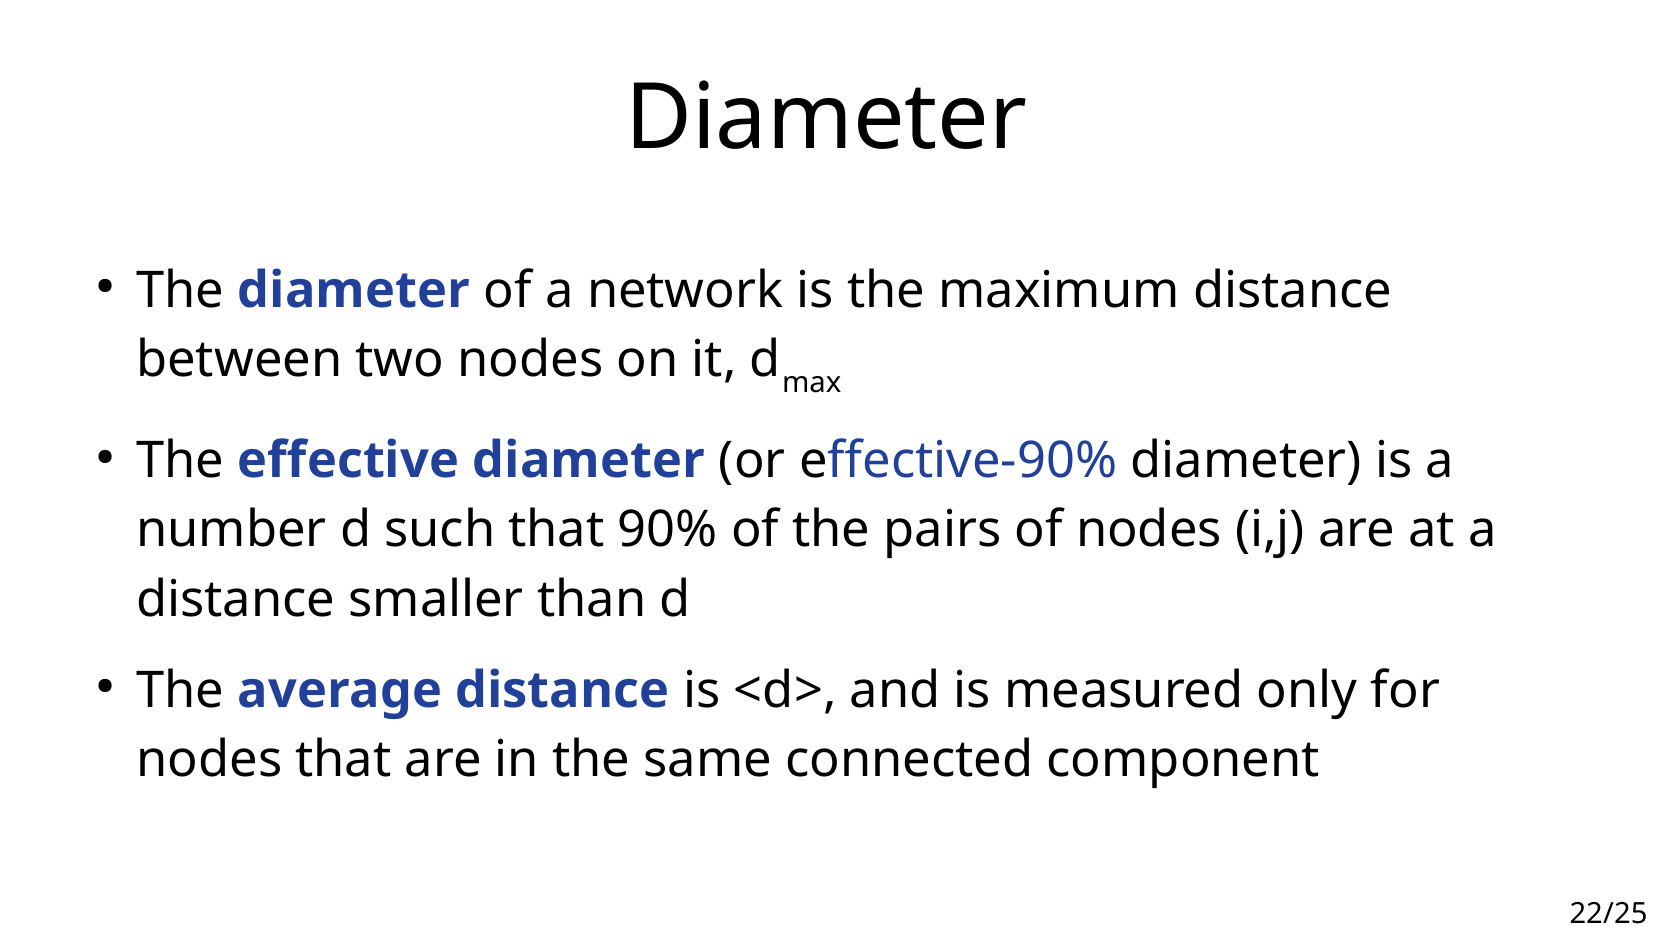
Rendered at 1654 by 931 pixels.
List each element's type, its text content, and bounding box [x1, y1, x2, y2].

list The diameter of a network is the maximum distance between two nodes on it, dmax The effective diameter (or effective-90% diameter) is a number d such that 90% of the pairs of nodes (i,j) are at a distance smaller than d The average distance is <d>, and is measured only for nodes that are in the same connected component [82, 253, 1571, 793]
title Diameter [82, 1, 1571, 226]
